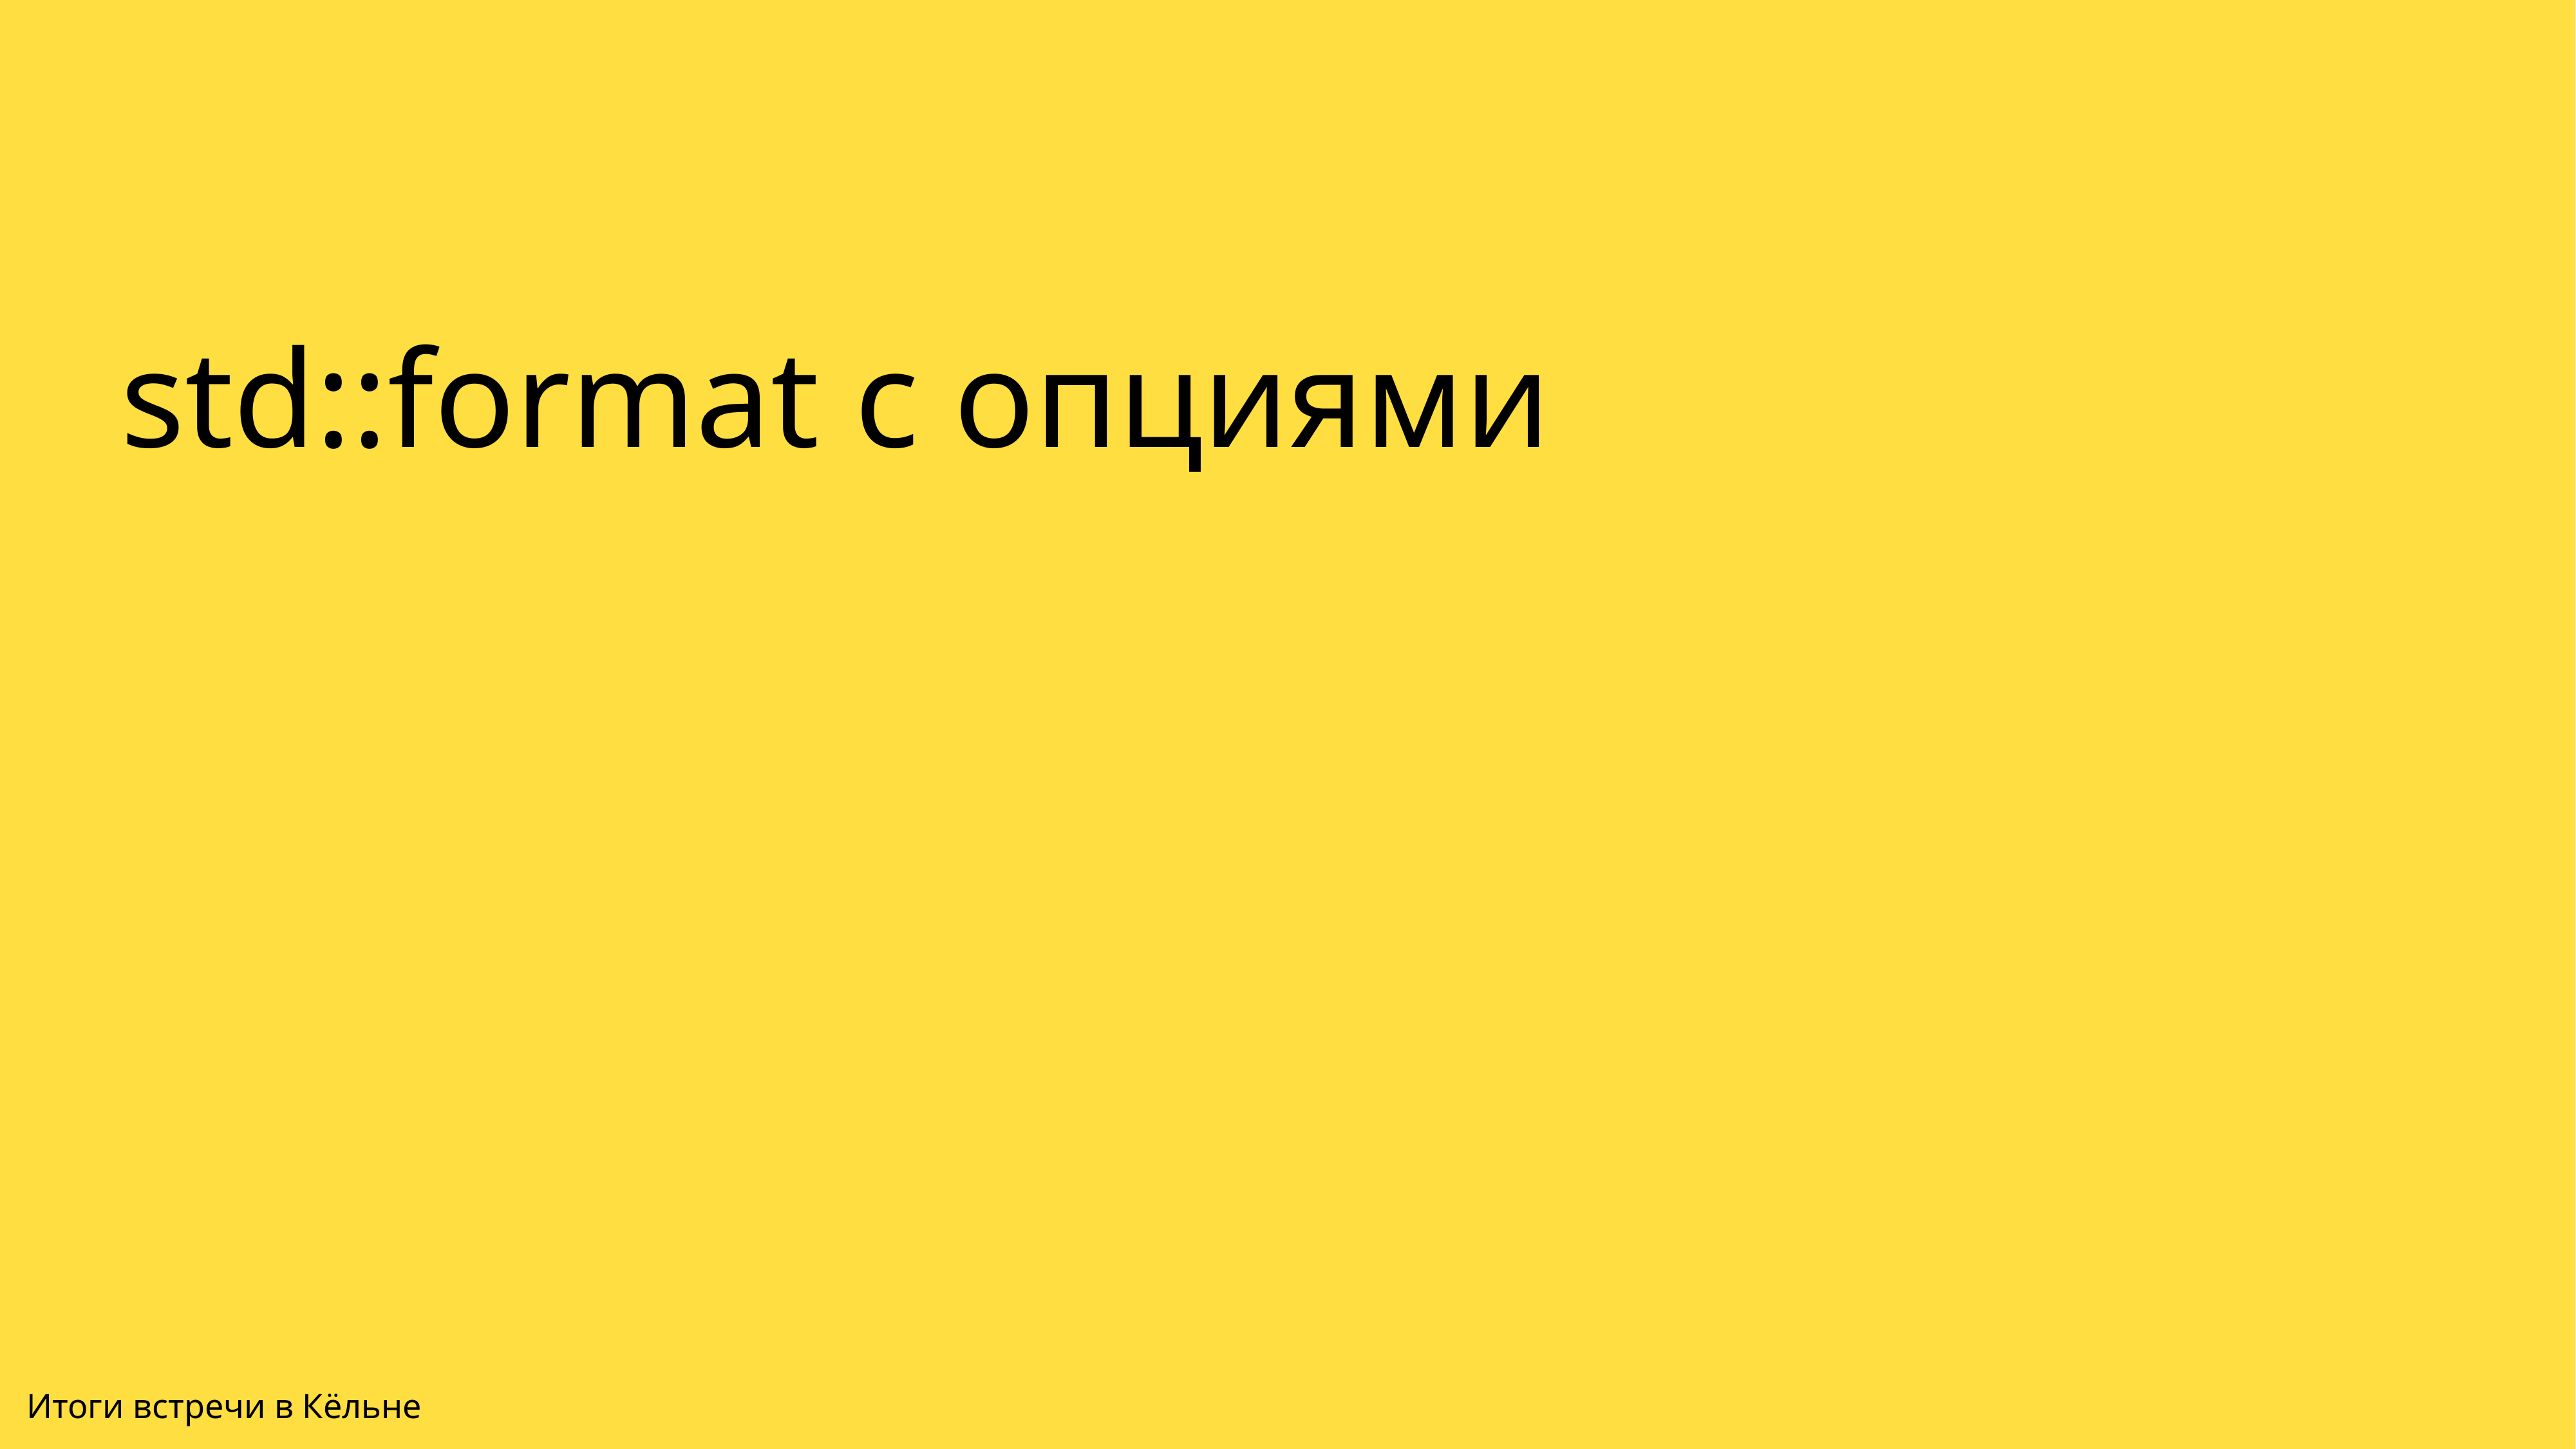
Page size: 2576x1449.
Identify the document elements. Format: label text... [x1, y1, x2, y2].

title std::format с опциями [111, 327, 2158, 1013]
list Итоги встречи в Кёльне [17, 1376, 1114, 1431]
text_box [1400, 424, 1447, 530]
